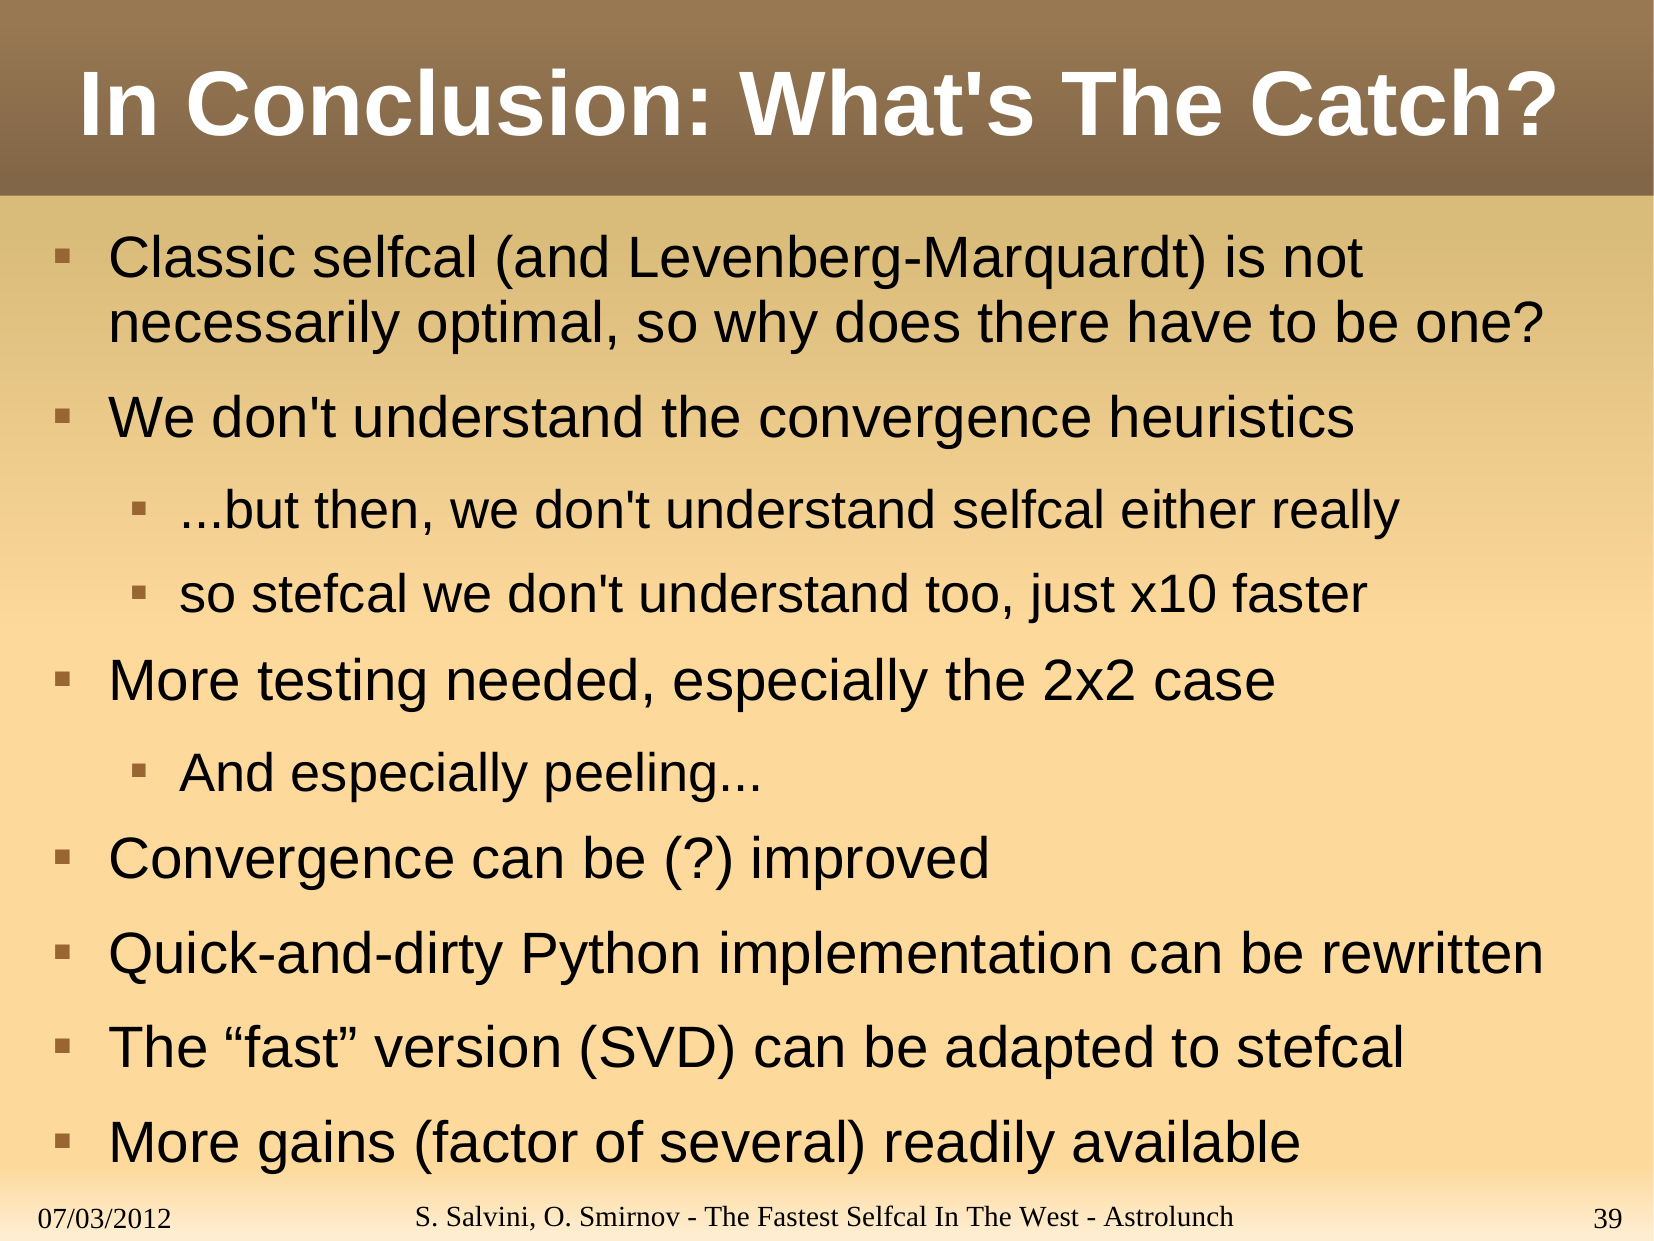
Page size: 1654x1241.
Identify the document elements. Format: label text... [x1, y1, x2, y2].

picture [0, 0, 1654, 1241]
list Classic selfcal (and Levenberg-Marquardt) is not necessarily optimal, so why does there have to be one? We don't understand the convergence heuristics ...but then, we don't understand selfcal either really so stefcal we don't understand too, just x10 faster More testing needed, especially the 2x2 case And especially peeling... Convergence can be (?) improved Quick-and-dirty Python implementation can be rewritten The “fast” version (SVD) can be adapted to stefcal More gains (factor of several) readily available [37, 225, 1613, 1175]
title In Conclusion: What's The Catch? [76, 7, 1565, 200]
